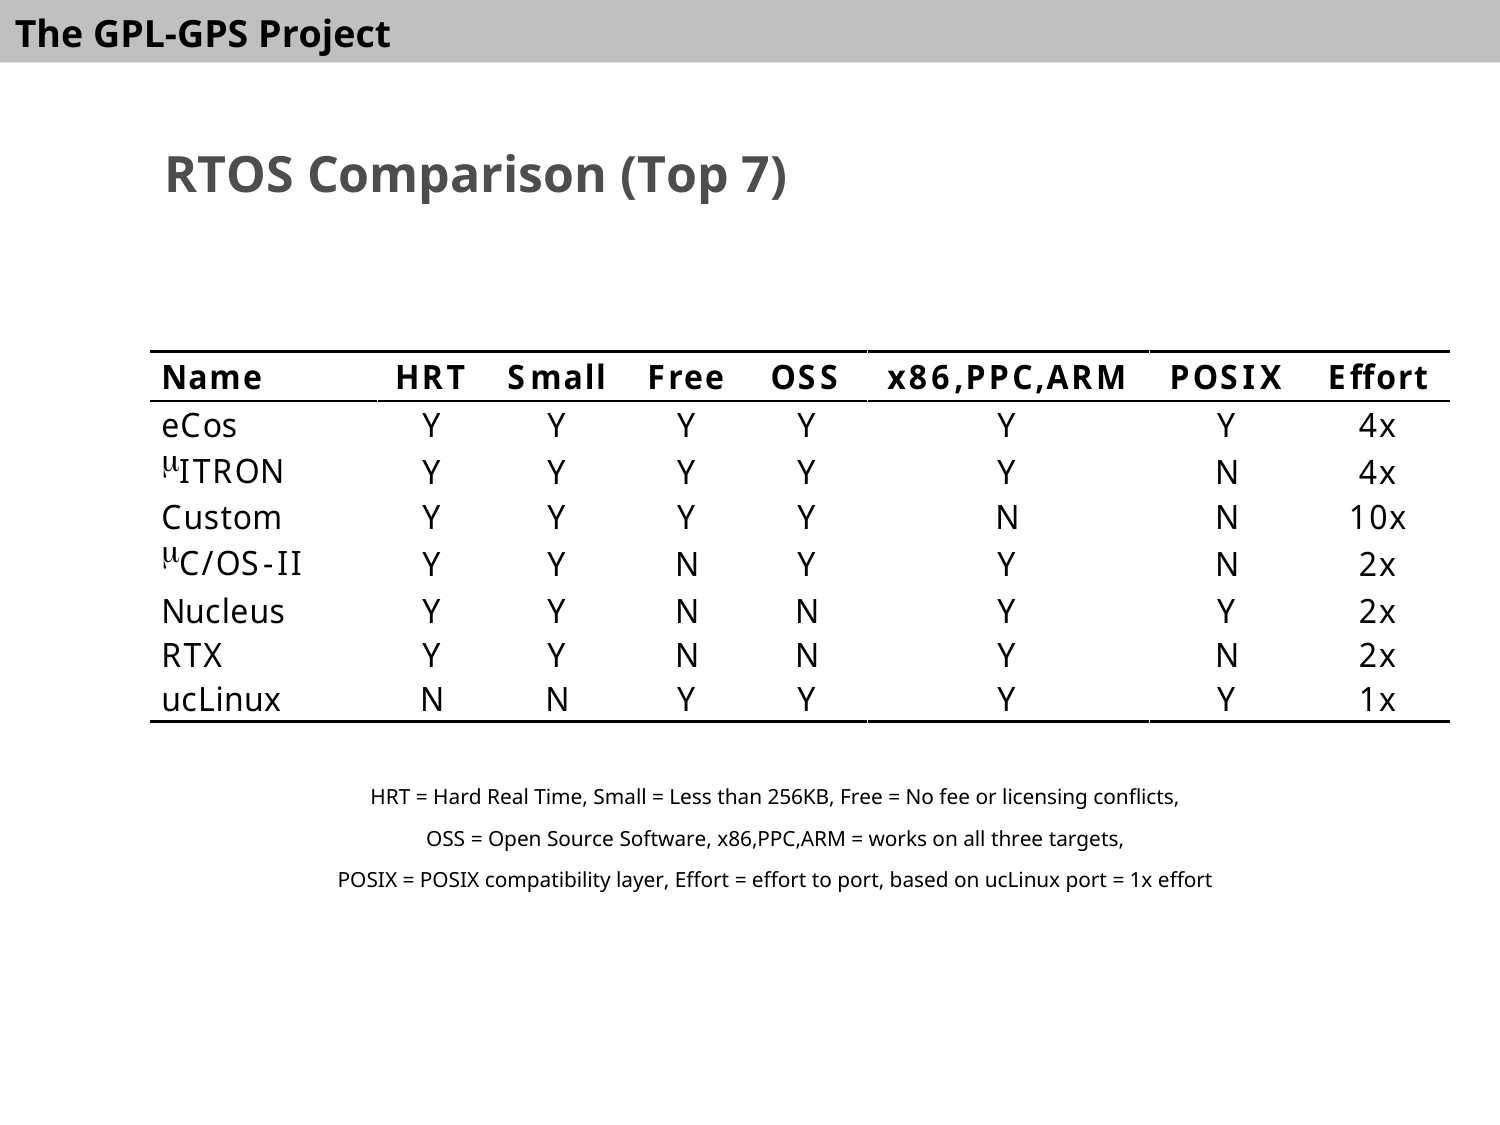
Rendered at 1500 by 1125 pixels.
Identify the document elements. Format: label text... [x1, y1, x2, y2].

text_box HRT = Hard Real Time, Small = Less than 256KB, Free = No fee or licensing conflicts, OSS = Open Source Software, x86,PPC,ARM = works on all three targets, POSIX = POSIX compatibility layer, Effort = effort to port, based on ucLinux port = 1x effort [199, 774, 1351, 943]
title RTOS Comparison (Top 7) [149, 124, 1463, 213]
chart [150, 350, 1450, 753]
